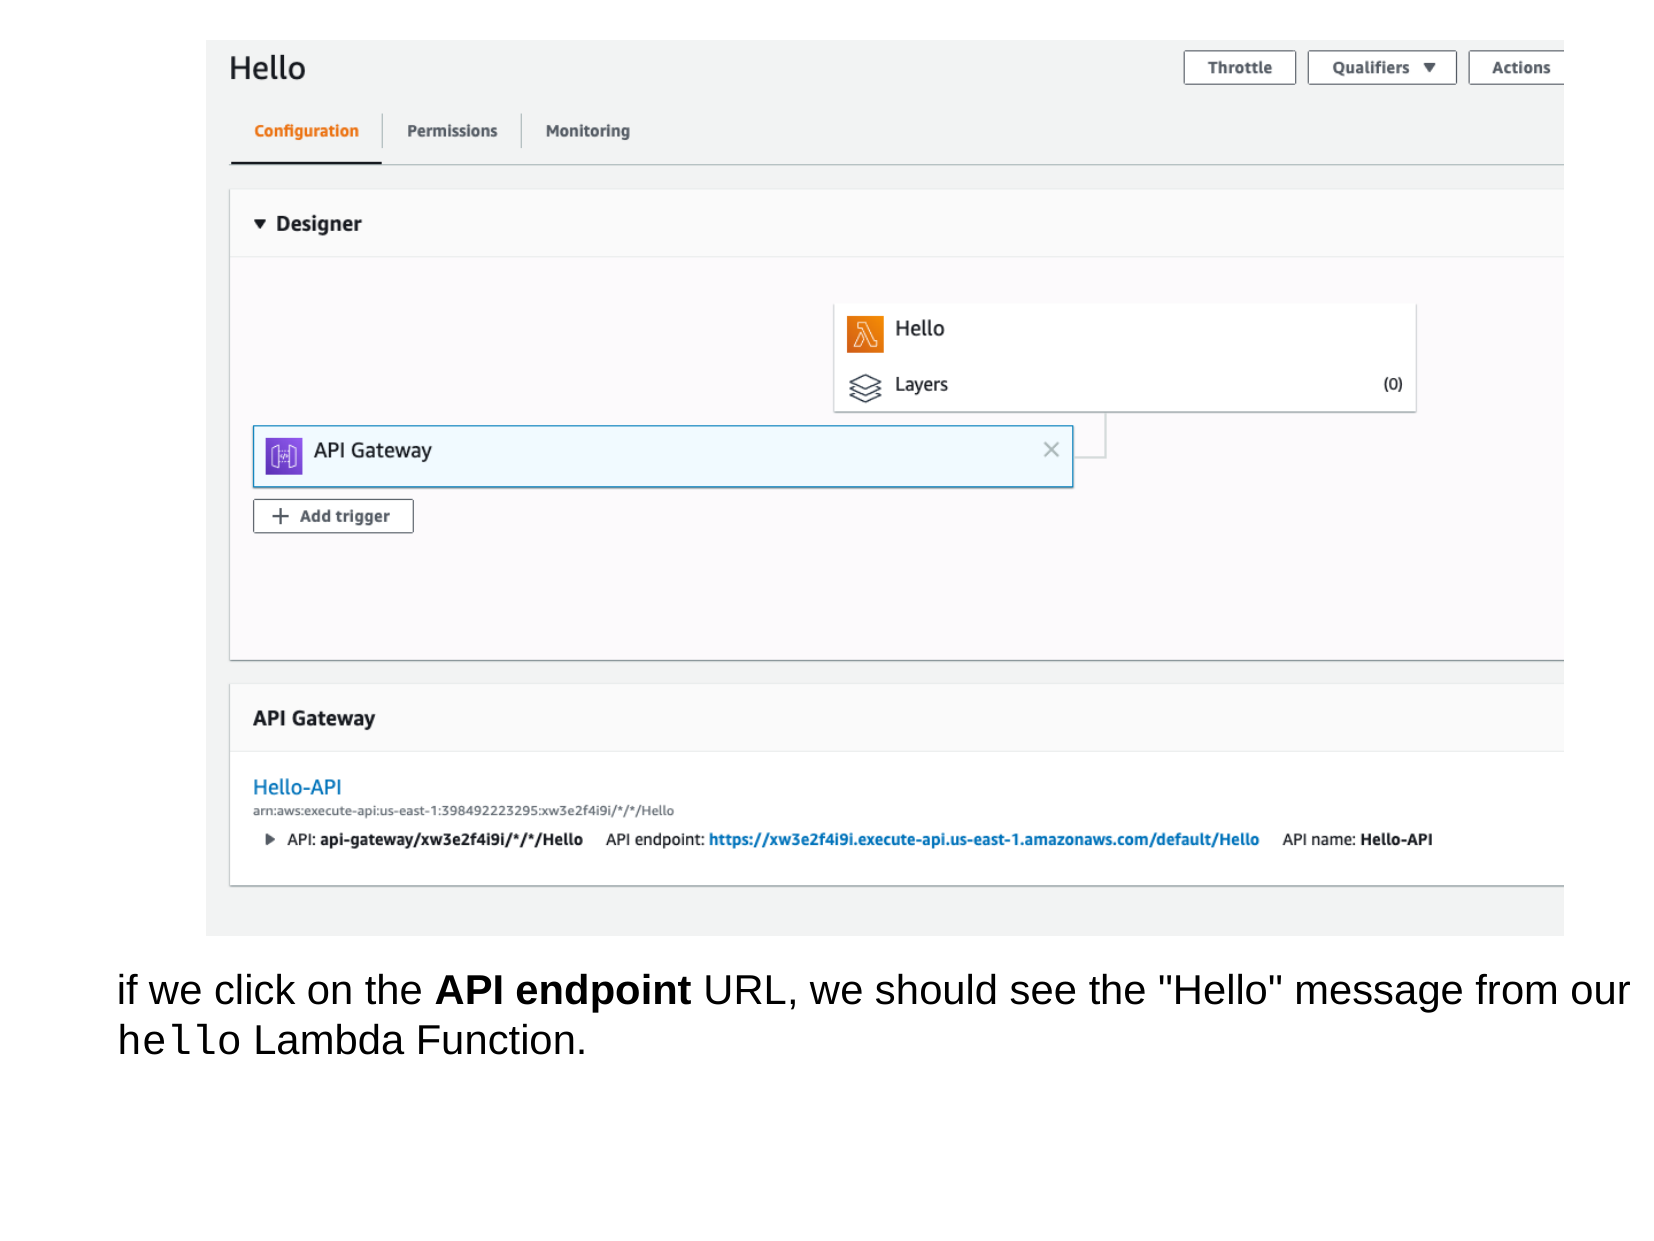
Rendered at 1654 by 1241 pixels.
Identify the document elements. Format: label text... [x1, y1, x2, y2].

text_box if we click on the API endpoint URL, we should see the "Hello" message from our hello Lambda Function. [116, 963, 1654, 1098]
picture [206, 40, 1564, 936]
